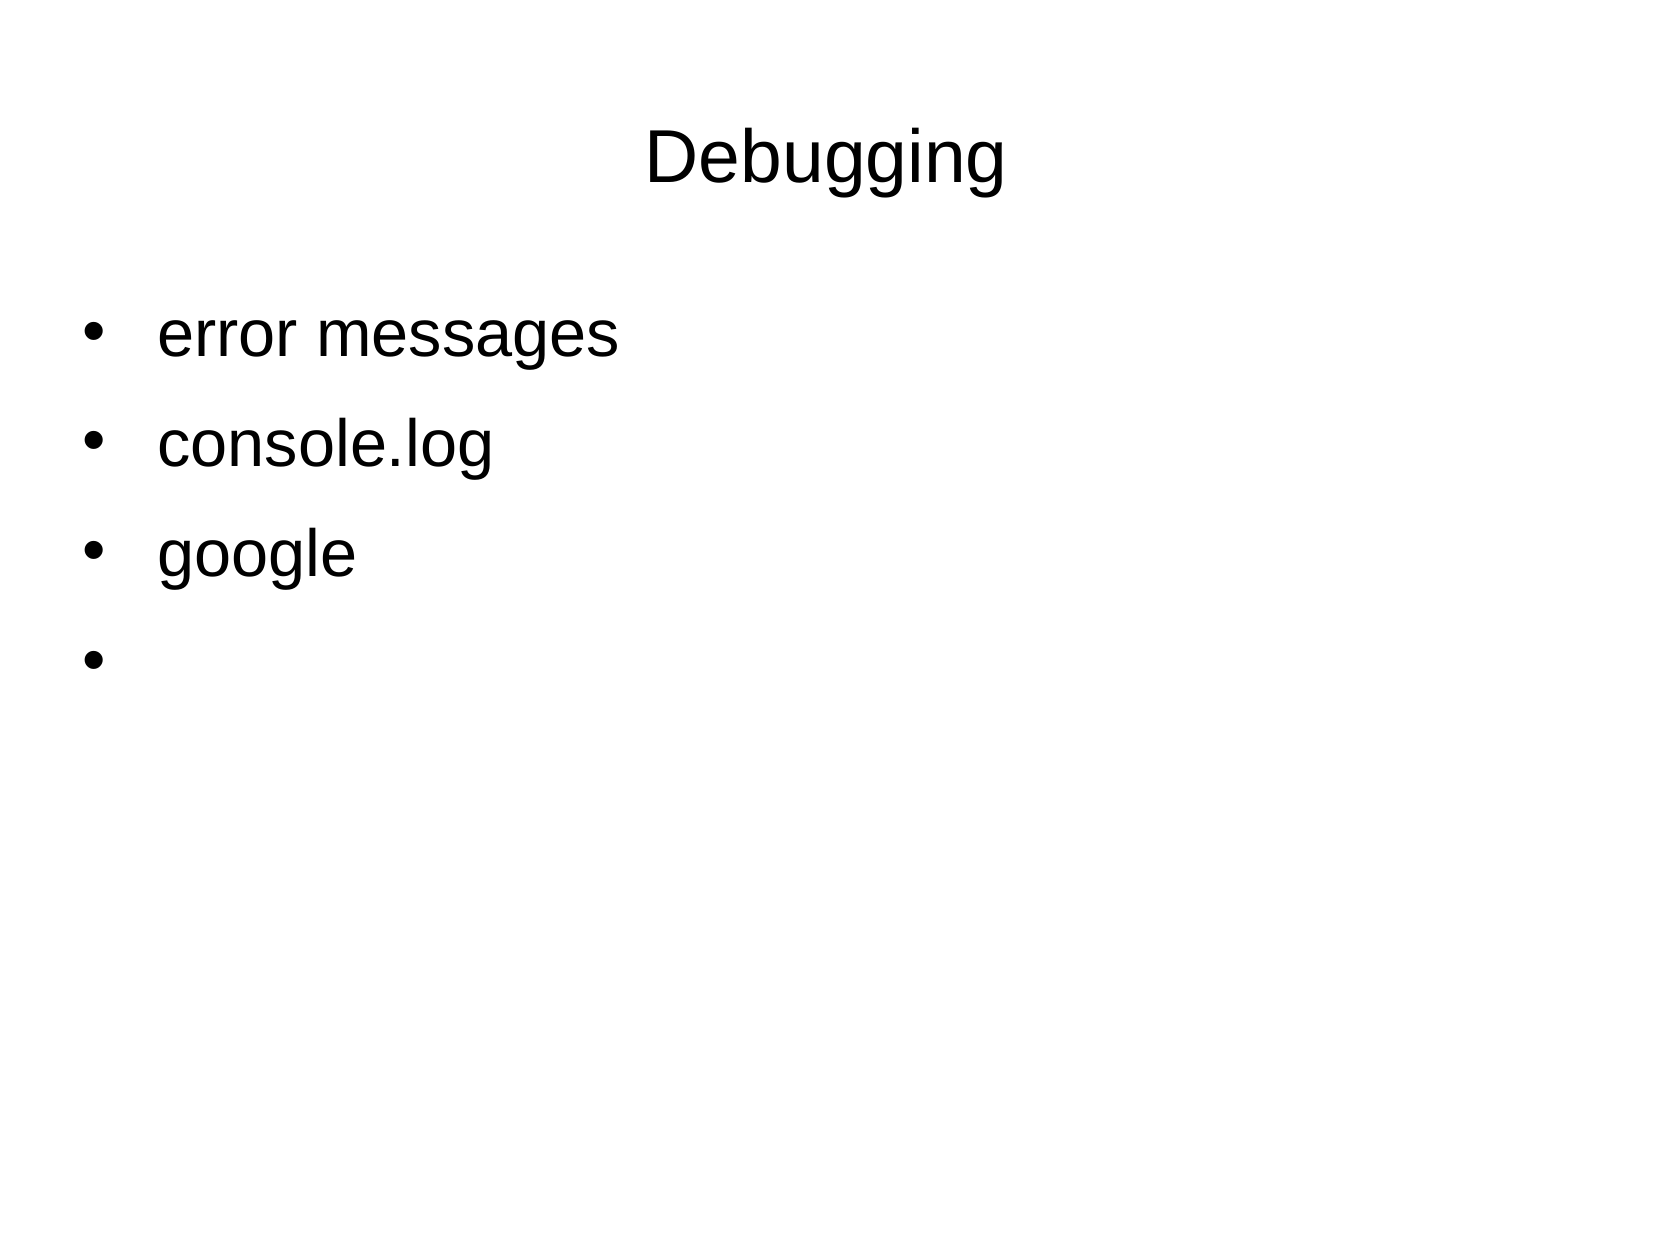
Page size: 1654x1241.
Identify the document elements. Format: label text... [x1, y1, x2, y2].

title Debugging [82, 49, 1571, 257]
list error messages console.log google [82, 290, 1571, 1010]
